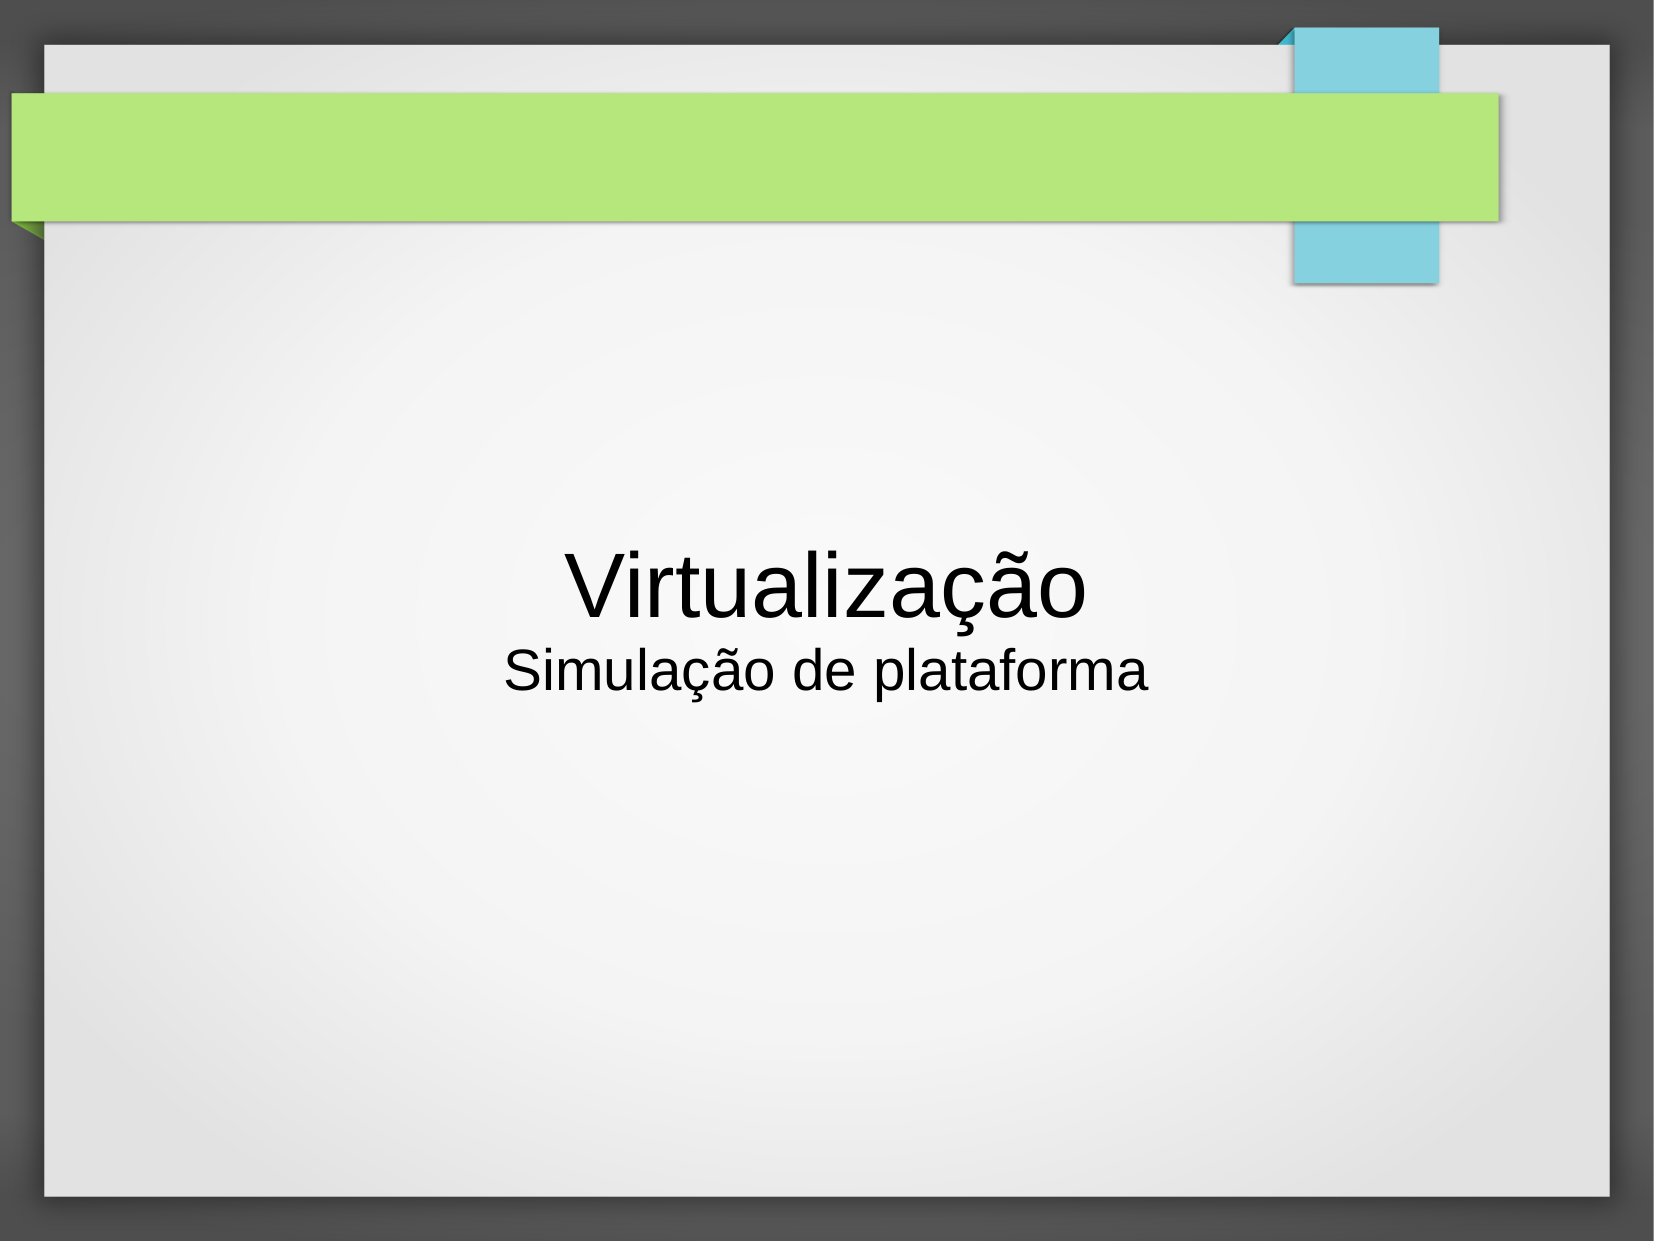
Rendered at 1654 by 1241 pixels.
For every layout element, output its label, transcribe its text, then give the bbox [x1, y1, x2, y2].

subtitle Virtualização Simulação de plataforma [82, 138, 1571, 1099]
picture [0, 0, 1654, 1241]
